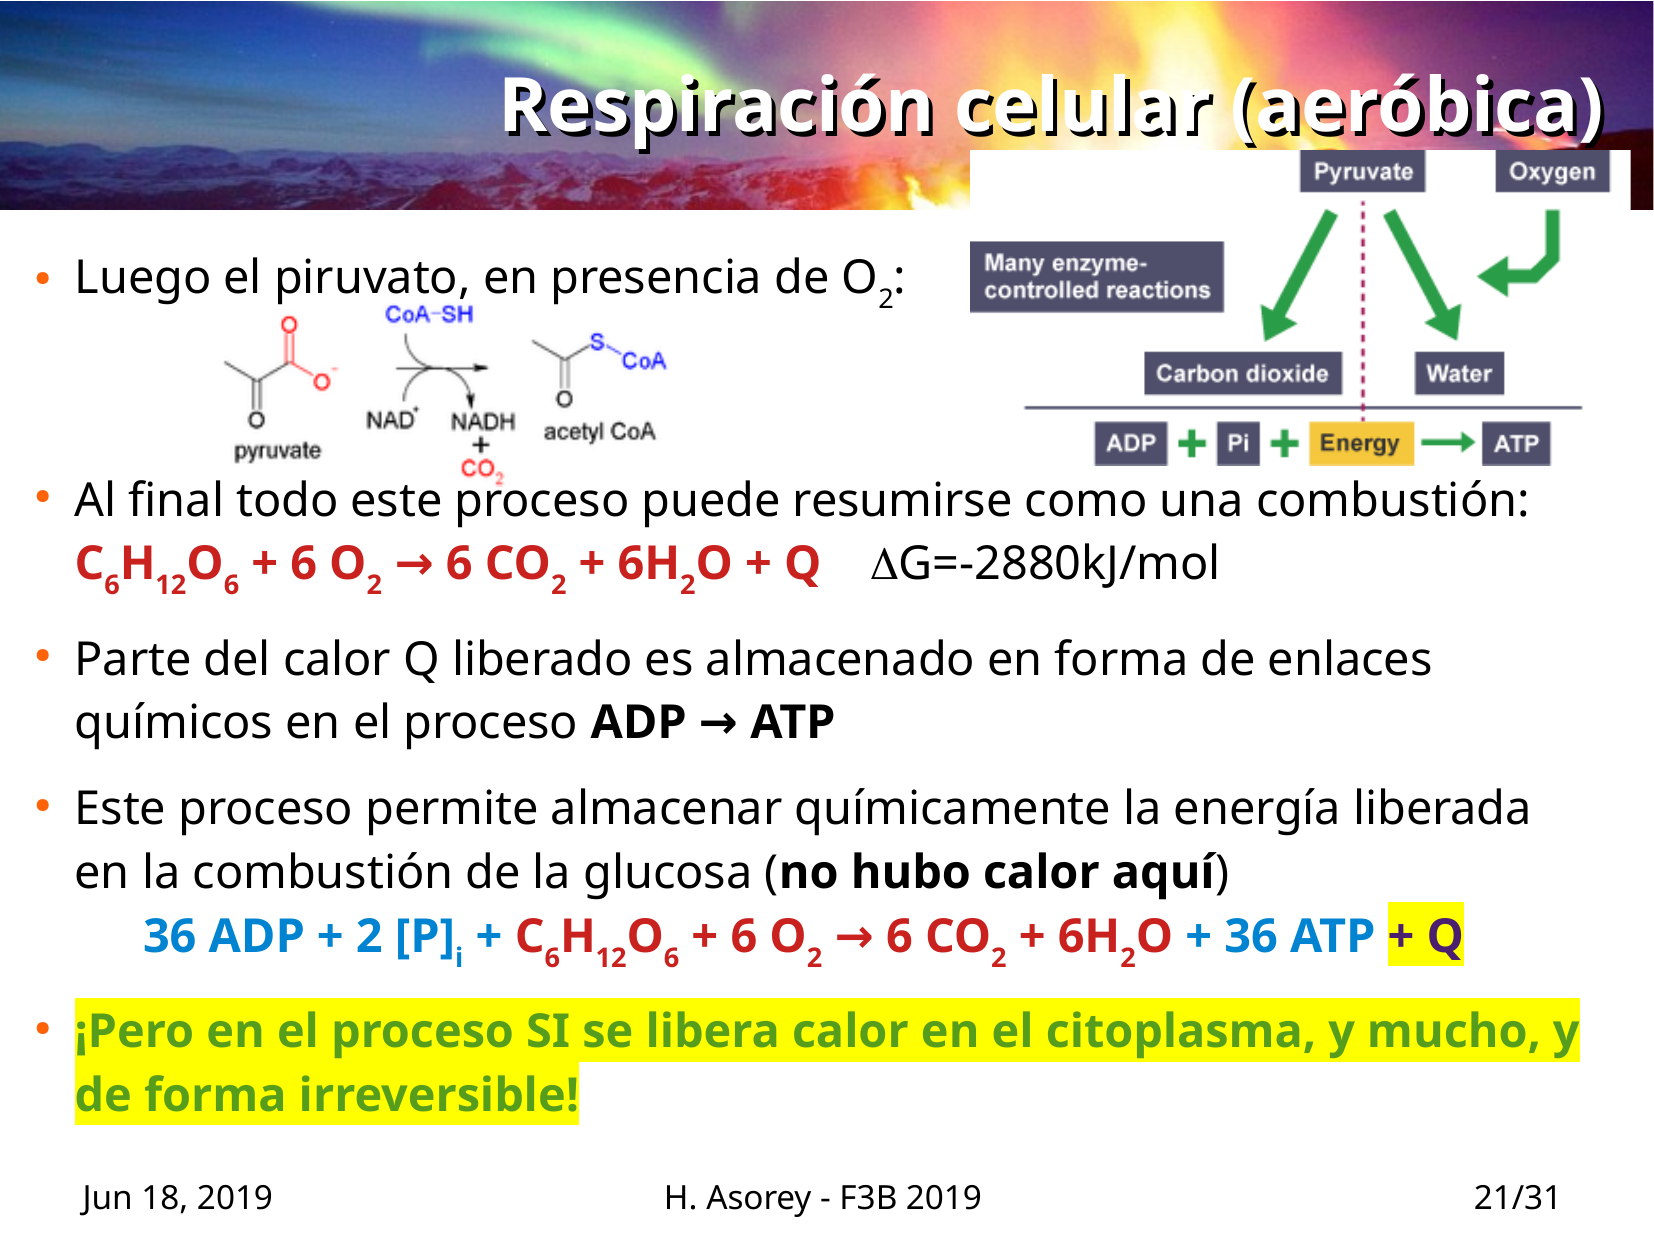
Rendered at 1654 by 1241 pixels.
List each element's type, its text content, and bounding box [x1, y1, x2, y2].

list Luego el piruvato, en presencia de O2: Al final todo este proceso puede resumirse como una combustión: C6H12O6 + 6 O2 → 6 CO2 + 6H2O + Q DG=-2880kJ/mol Parte del calor Q liberado es almacenado en forma de enlaces químicos en el proceso ADP → ATP Este proceso permite almacenar químicamente la energía liberada en la combustión de la glucosa (no hubo calor aquí) 36 ADP + 2 [P]i + C6H12O6 + 6 O2 → 6 CO2 + 6H2O + 36 ATP + Q ¡Pero ​en el proceso SI se libera calor en el citoplasma, y mucho, y de forma irreversible! [21, 243, 1582, 1144]
picture [0, 1, 1654, 466]
title Respiración celular (aeróbica) [45, 15, 1606, 191]
